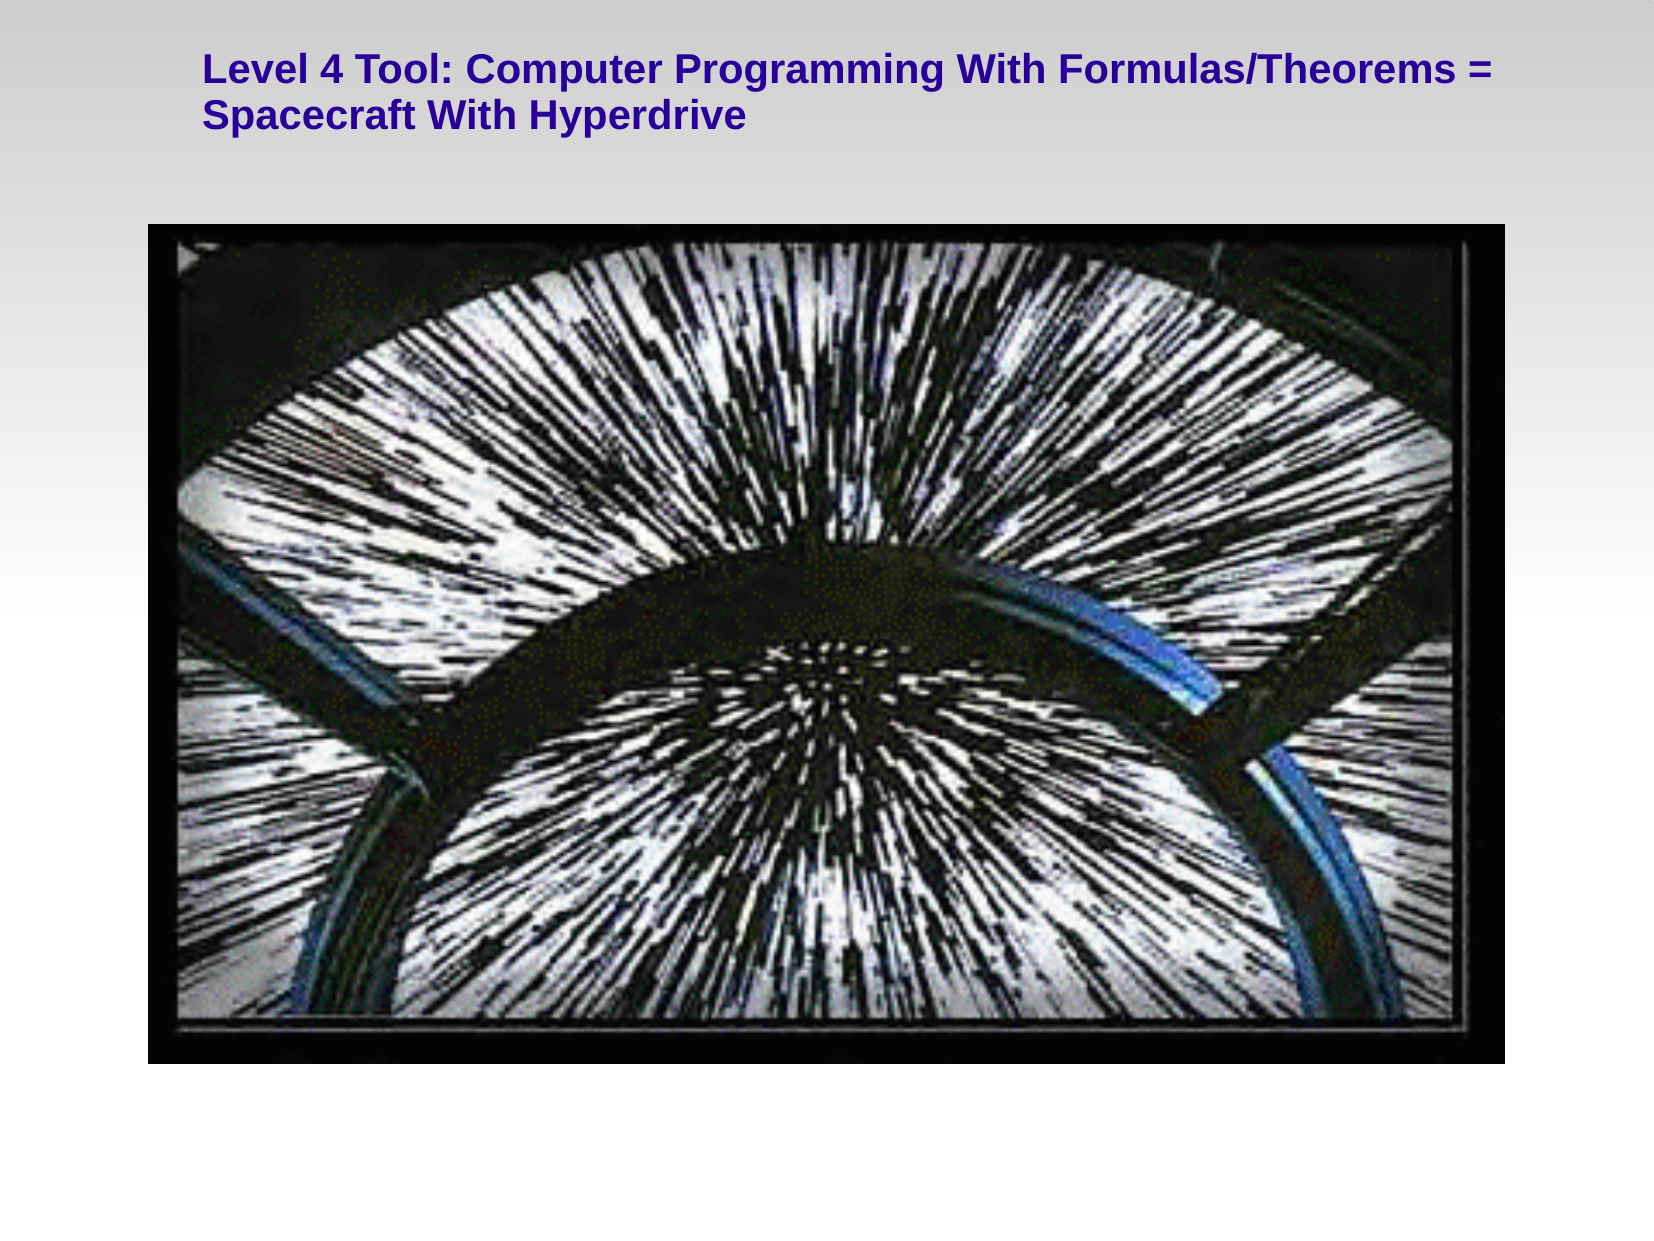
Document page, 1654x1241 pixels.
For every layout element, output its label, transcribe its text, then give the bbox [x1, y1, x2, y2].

text_box Level 4 Tool: Computer Programming With Formulas/Theorems = Spacecraft With Hyperdrive [80, 37, 1540, 161]
picture [148, 224, 1505, 1064]
